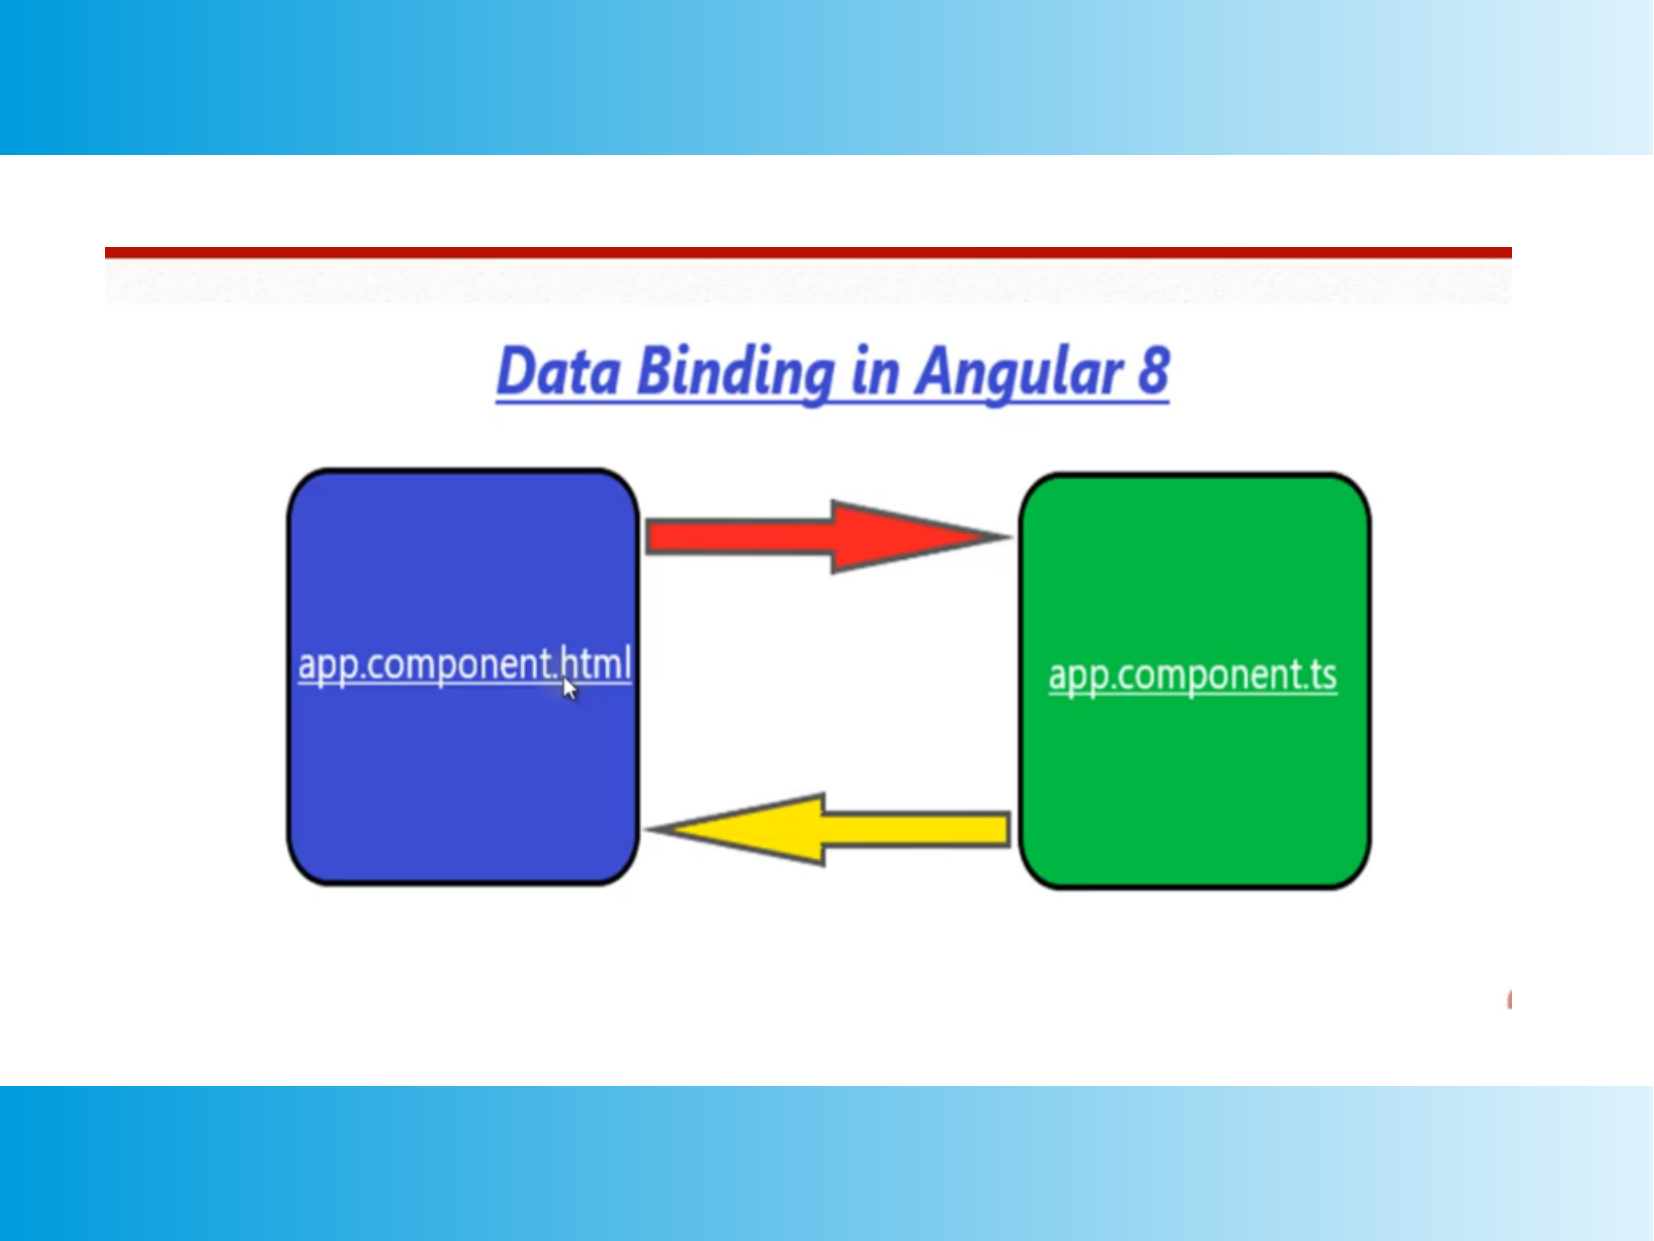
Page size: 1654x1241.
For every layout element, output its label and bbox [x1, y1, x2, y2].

picture [105, 247, 1512, 1067]
